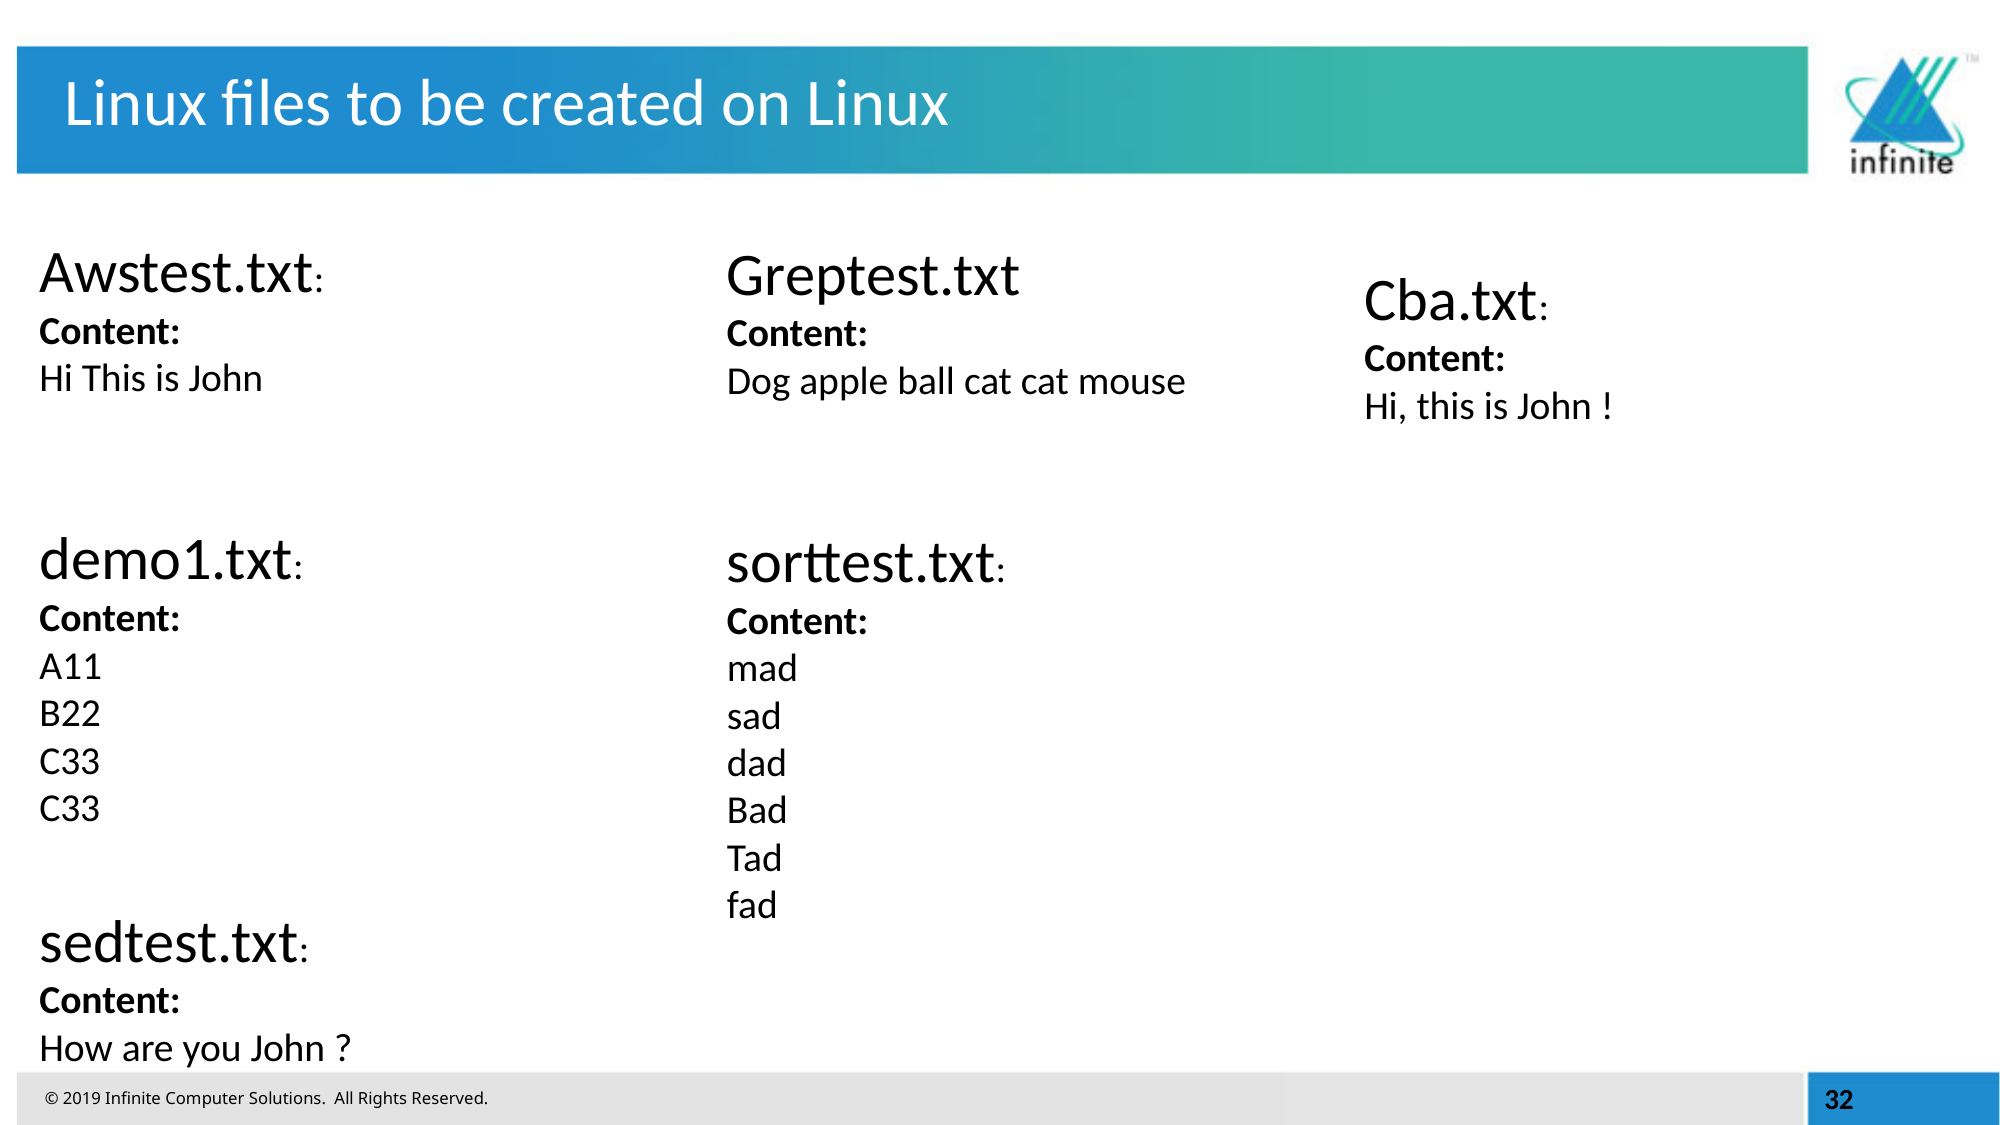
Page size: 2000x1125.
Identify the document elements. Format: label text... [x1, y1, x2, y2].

text_box Awstest.txt: Content: Hi This is John demo1.txt: Content: A11 B22 C33 C33 sedtest.txt: Content: How are you John ? [24, 224, 538, 1125]
title Linux files to be created on Linux [49, 51, 1913, 182]
picture [16, 0, 2000, 1125]
text_box Cba.txt: Content: Hi, this is John ! [1349, 252, 1863, 553]
text_box Greptest.txt Content: Dog apple ball cat cat mouse sorttest.txt: Content: mad sad dad Bad Tad fad [712, 227, 1225, 1052]
slide_number <number> [1662, 1073, 2000, 1125]
